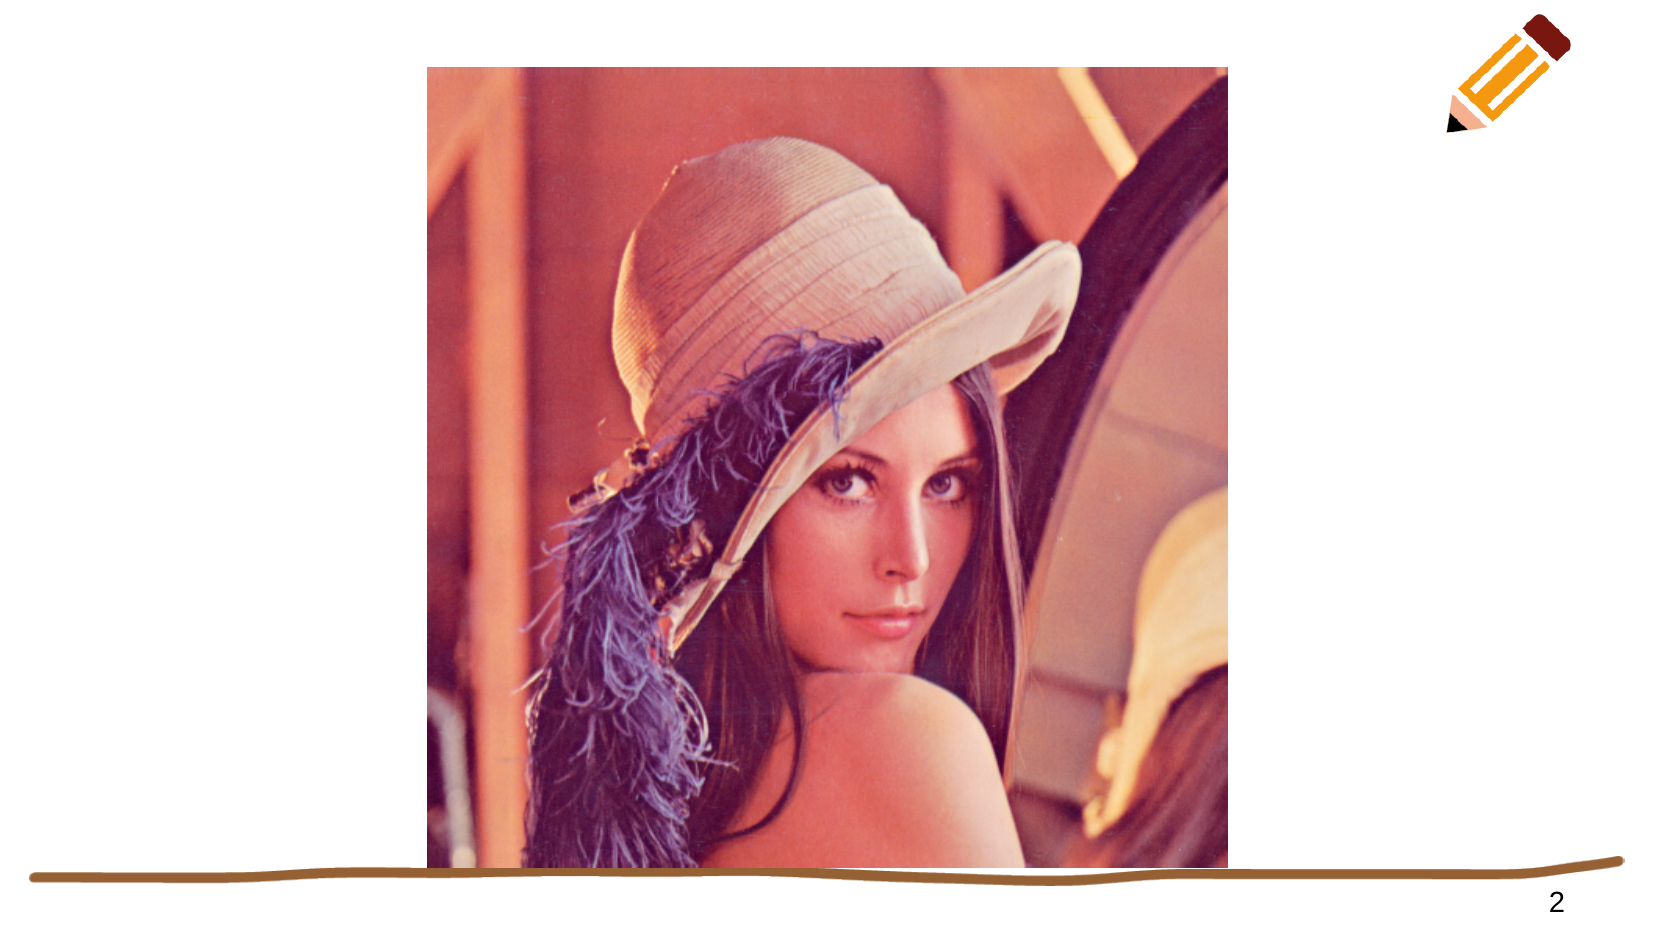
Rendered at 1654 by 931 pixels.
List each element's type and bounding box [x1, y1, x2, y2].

picture [1446, 14, 1571, 133]
picture [29, 67, 1625, 886]
